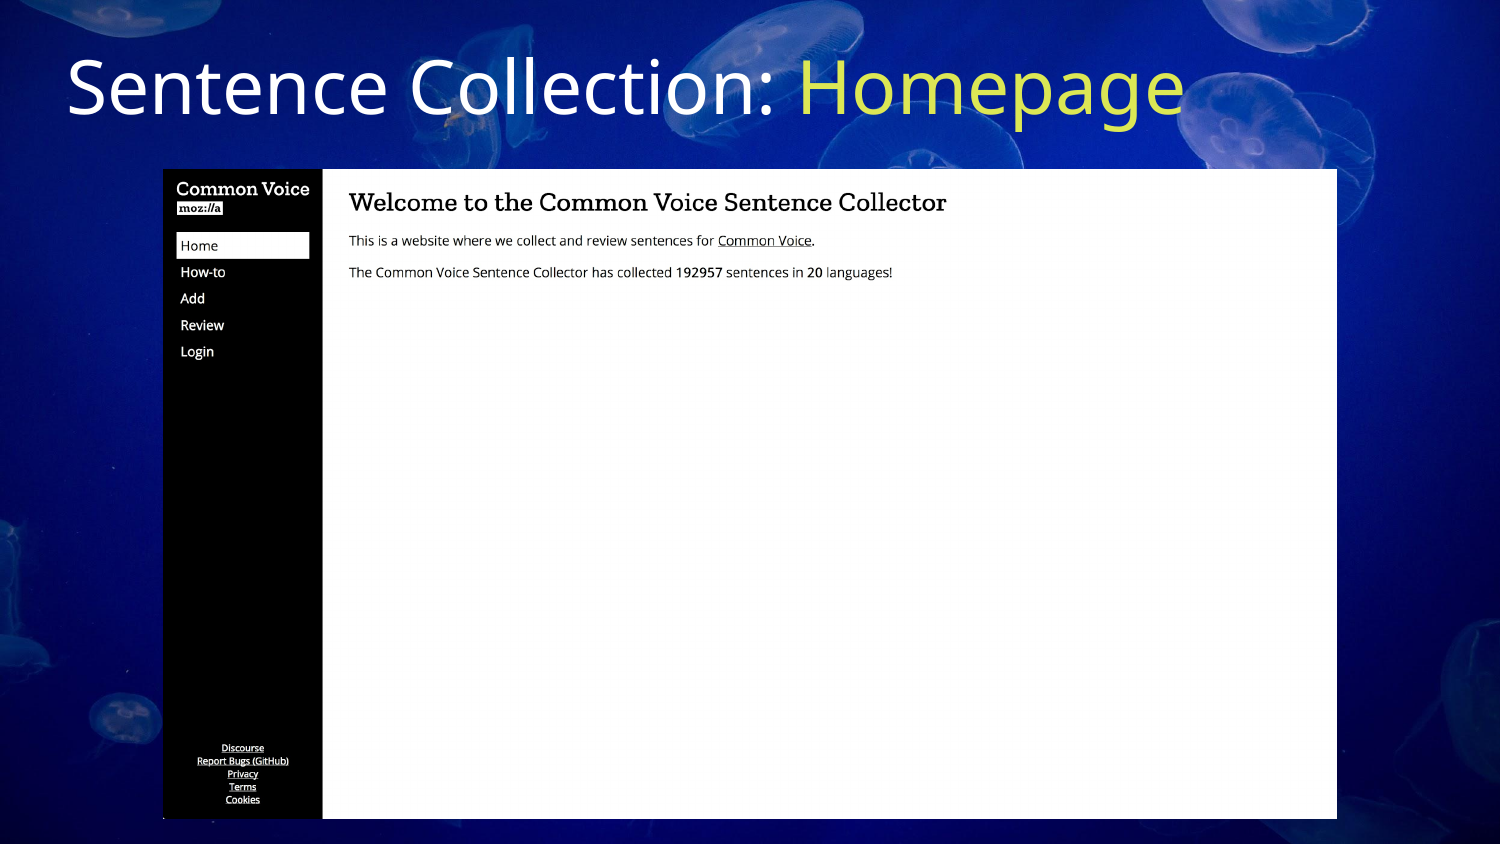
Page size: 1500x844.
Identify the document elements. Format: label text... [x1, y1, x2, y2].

picture [0, 0, 1500, 844]
title Sentence Collection: Homepage [51, 33, 1492, 145]
